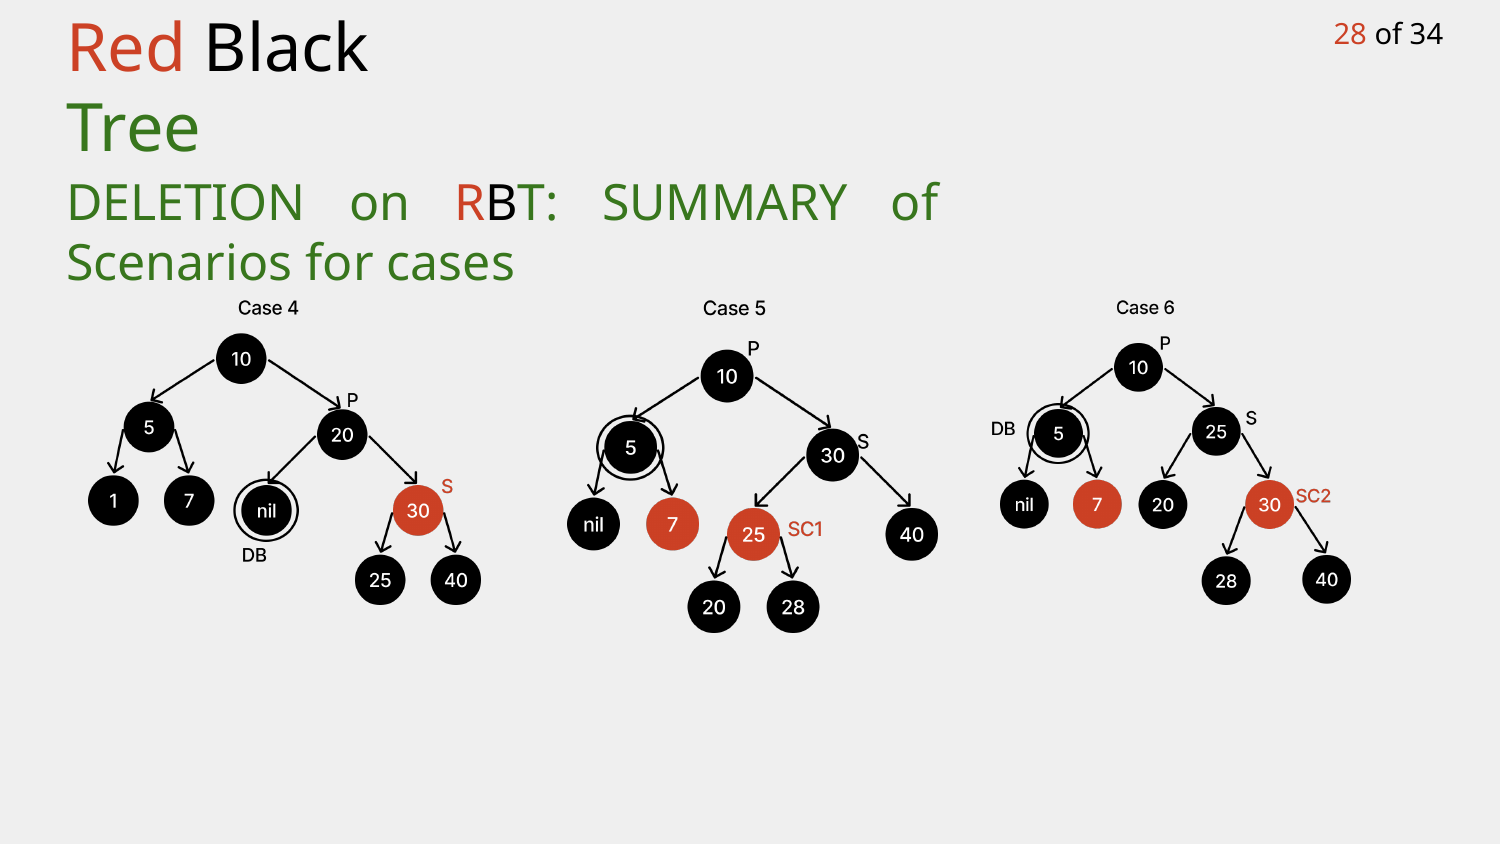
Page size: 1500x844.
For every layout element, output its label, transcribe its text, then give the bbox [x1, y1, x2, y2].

picture [88, 306, 481, 605]
picture [992, 300, 1351, 605]
picture [567, 306, 938, 633]
text_box 28 of 34 [1318, 0, 1500, 65]
title Red Black Tree [51, 93, 437, 155]
text_box DELETION on RBT: SUMMARY of Scenarios for cases [51, 155, 954, 306]
